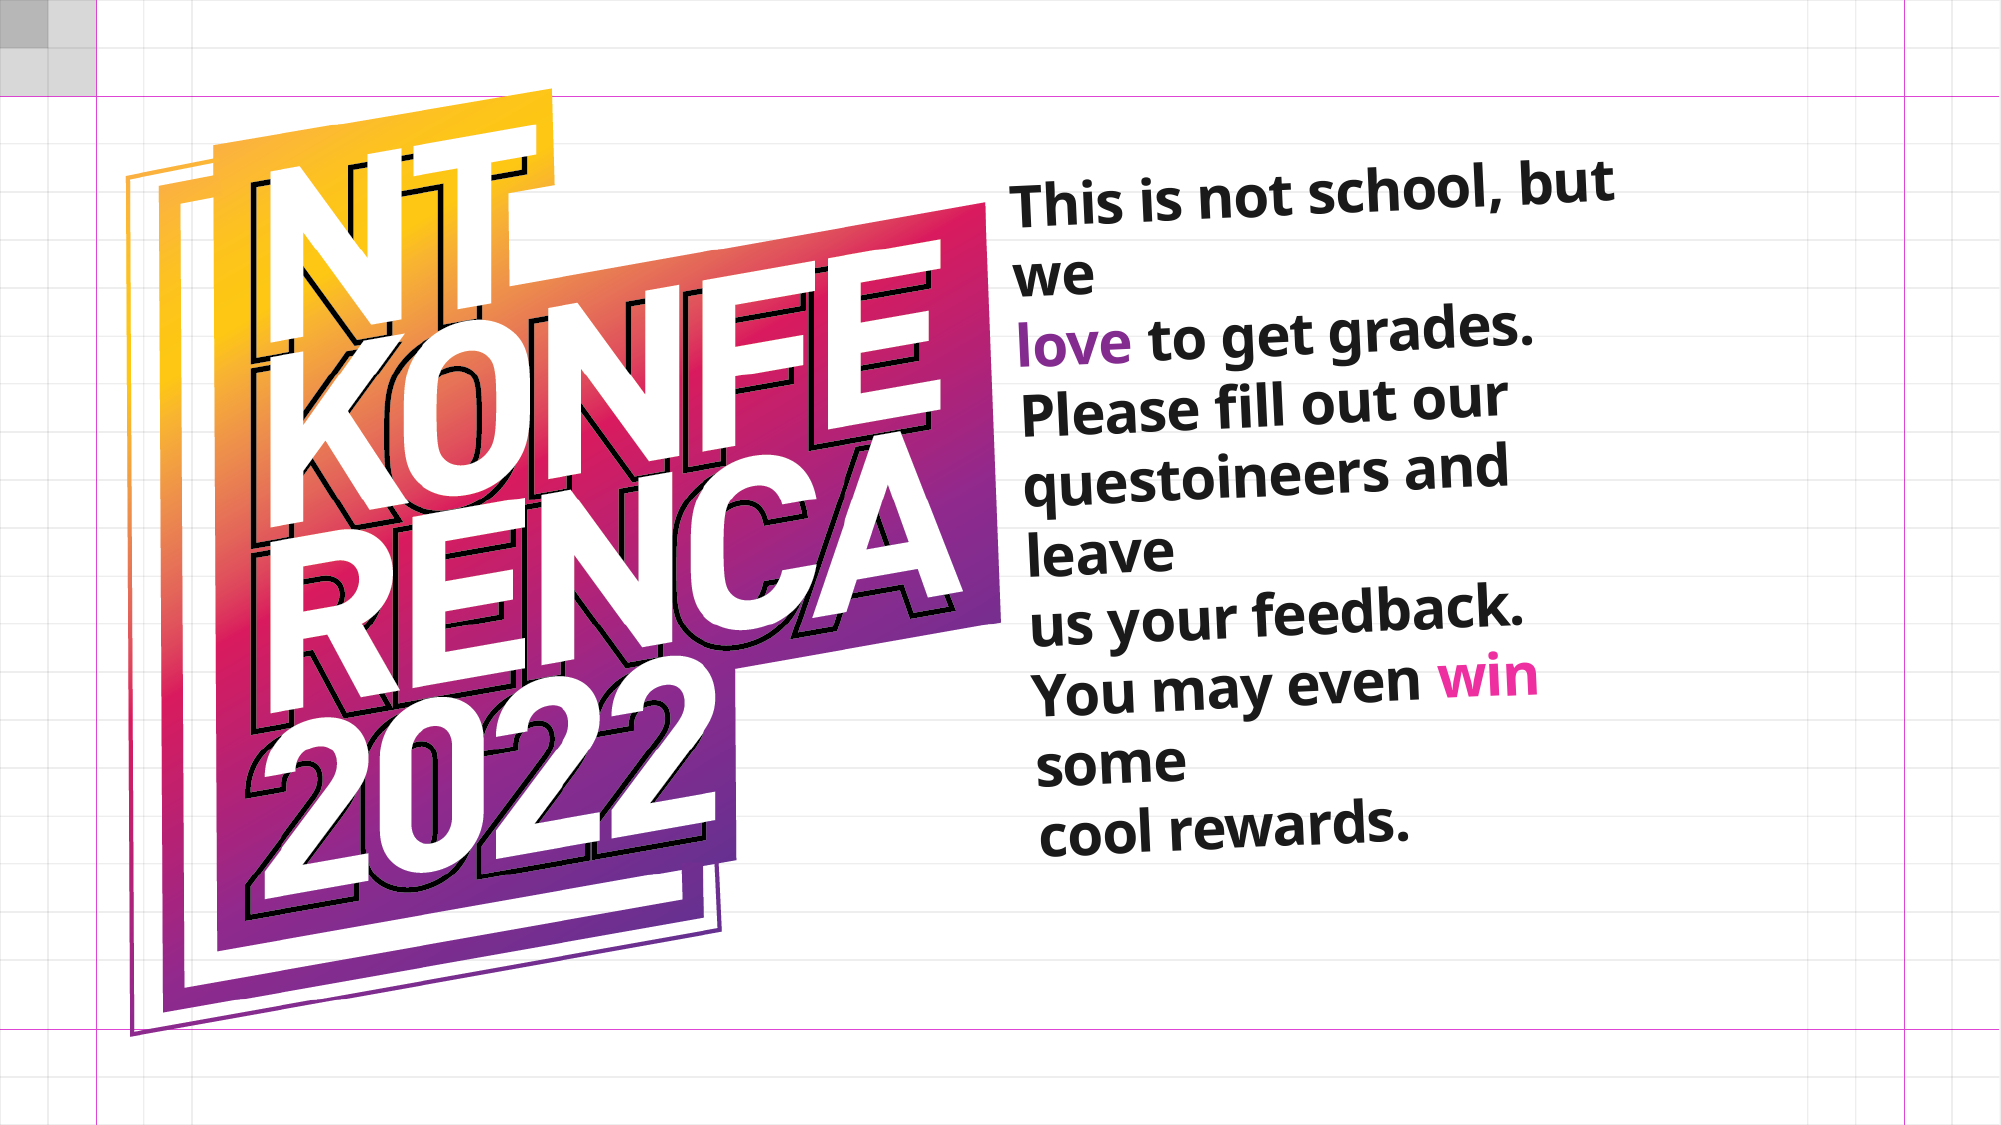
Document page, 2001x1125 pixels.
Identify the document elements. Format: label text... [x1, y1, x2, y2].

text_box This is not school, but we love to get grades. Please fill out our questoineers and leave us your feedback. You may even win some cool rewards. [992, 131, 1693, 667]
